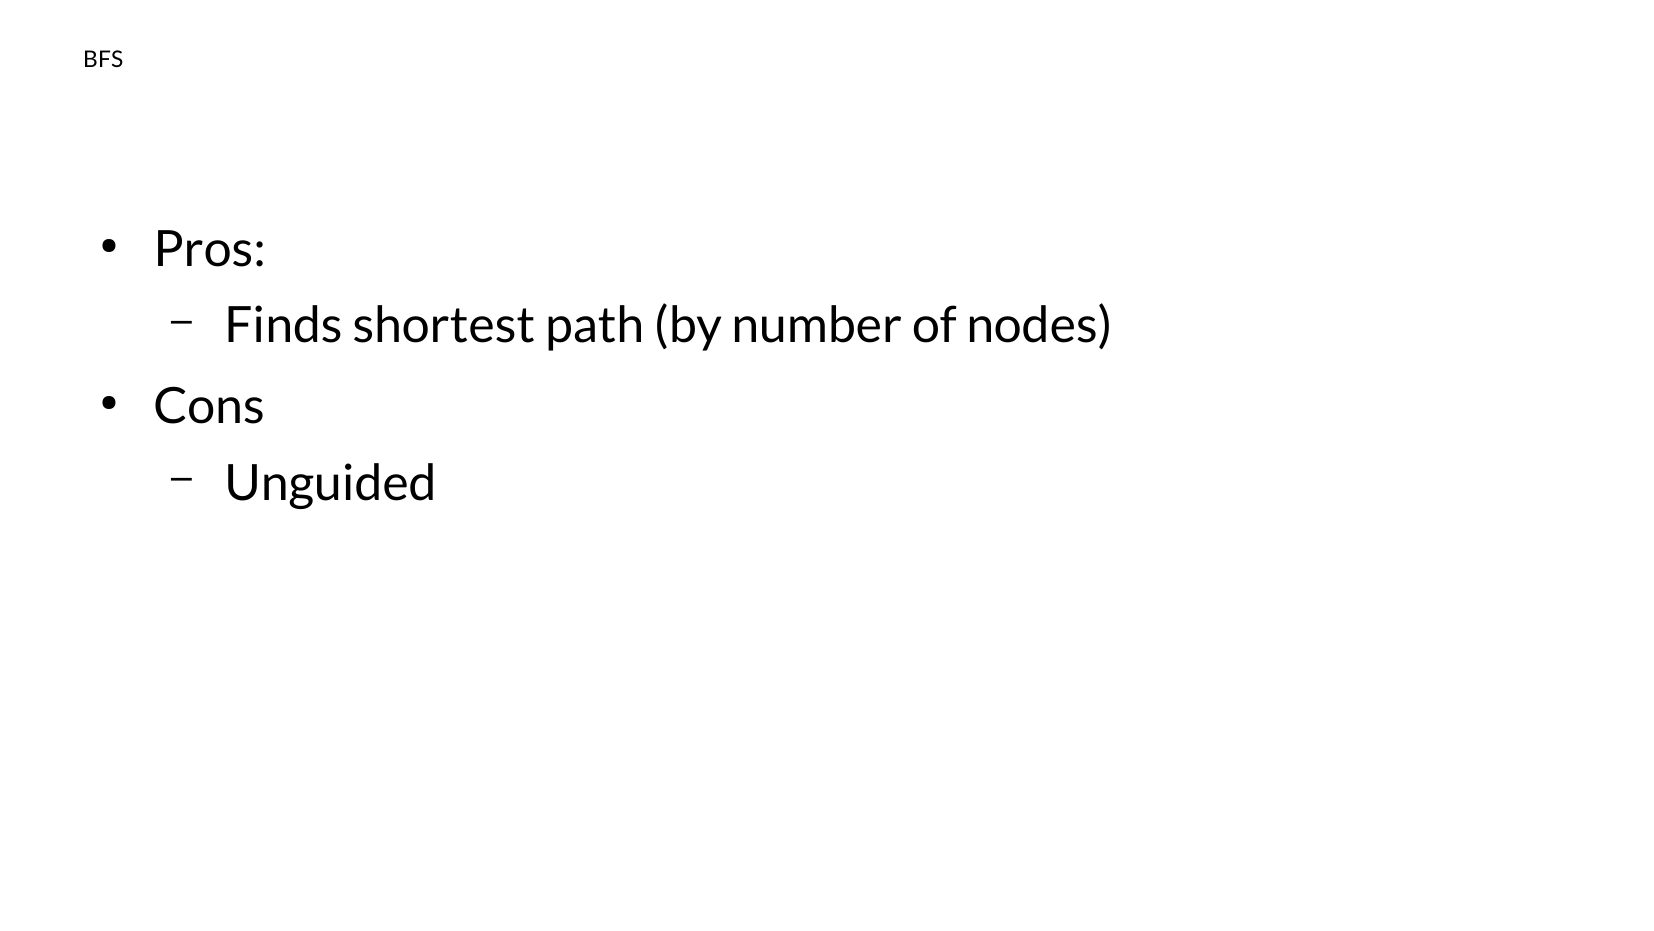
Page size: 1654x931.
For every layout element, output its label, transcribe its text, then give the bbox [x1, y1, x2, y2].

title BFS [83, 0, 1571, 119]
list Pros: Finds shortest path (by number of nodes) Cons Unguided [82, 217, 1571, 839]
